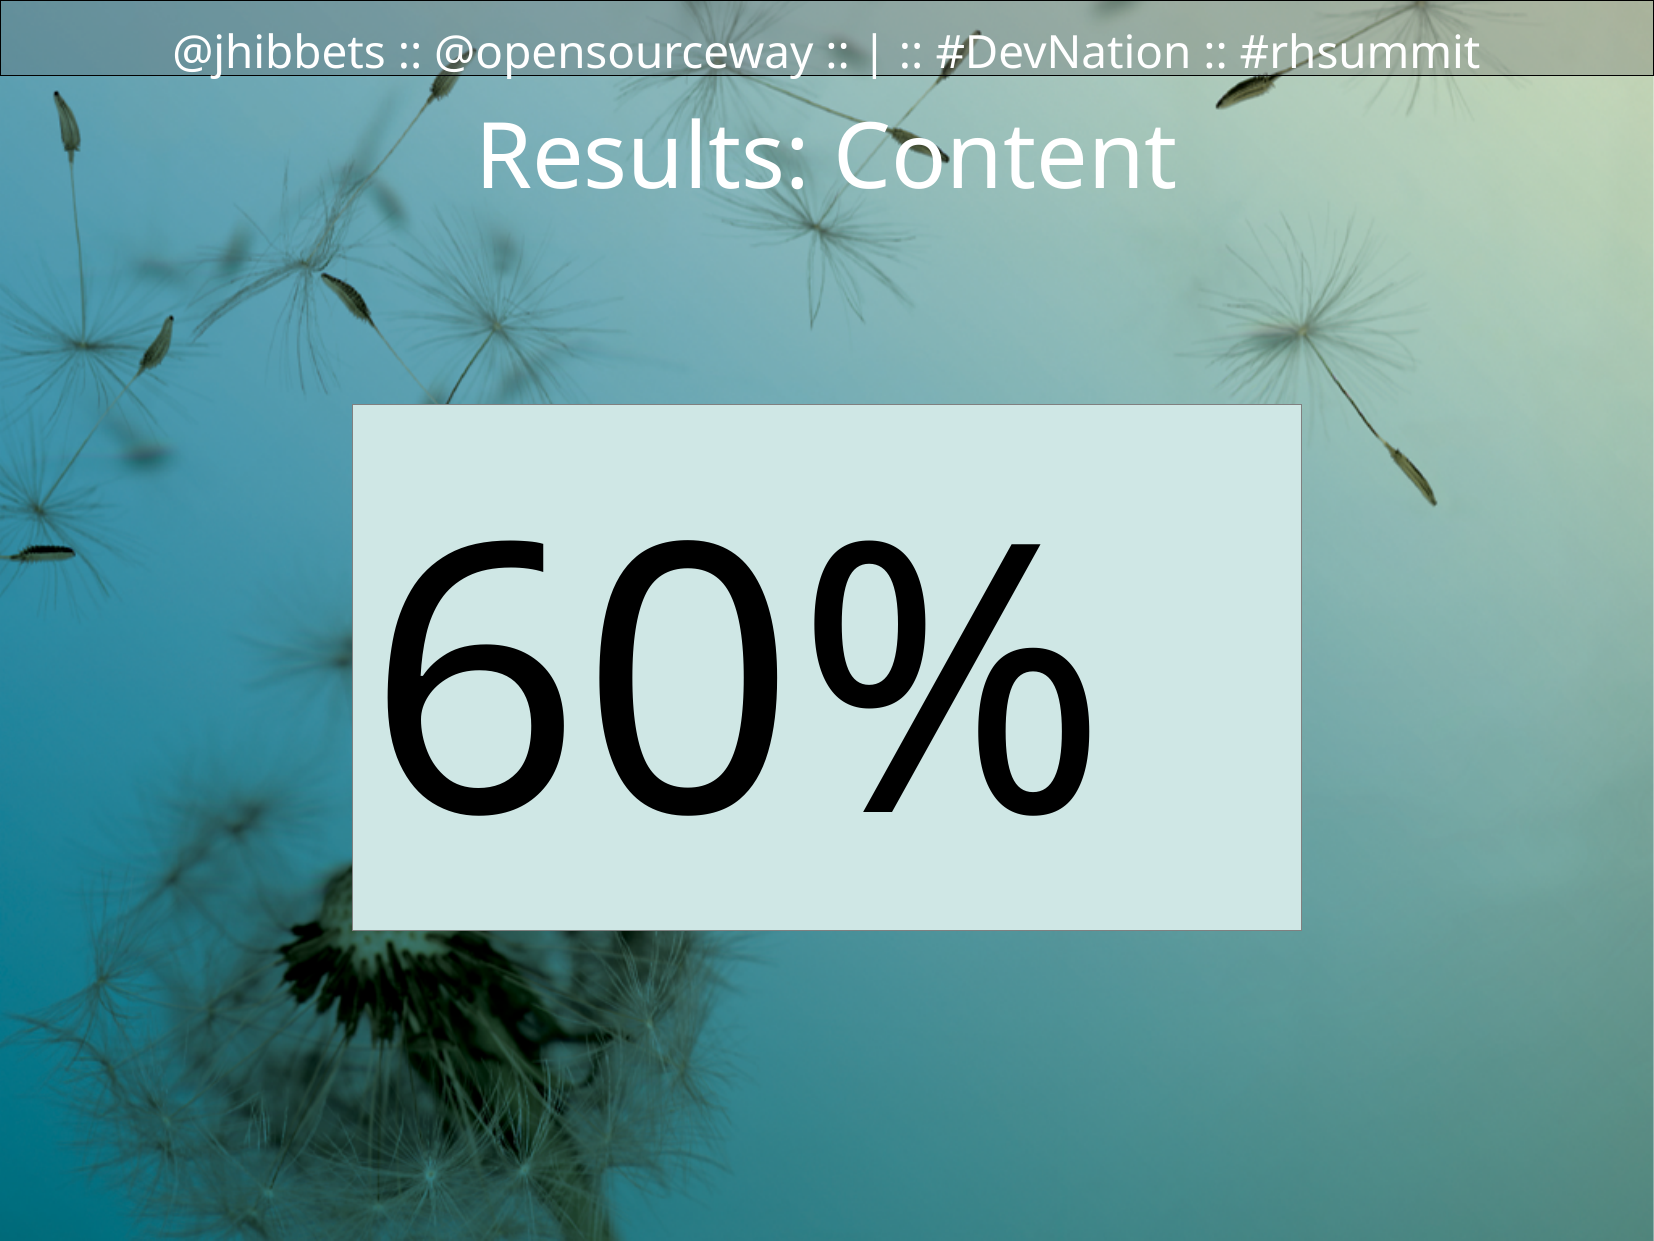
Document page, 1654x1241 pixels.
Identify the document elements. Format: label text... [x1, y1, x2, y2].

picture [0, 76, 1654, 1241]
text_box 60% [352, 404, 1302, 795]
title Results: Content [82, 49, 1571, 257]
